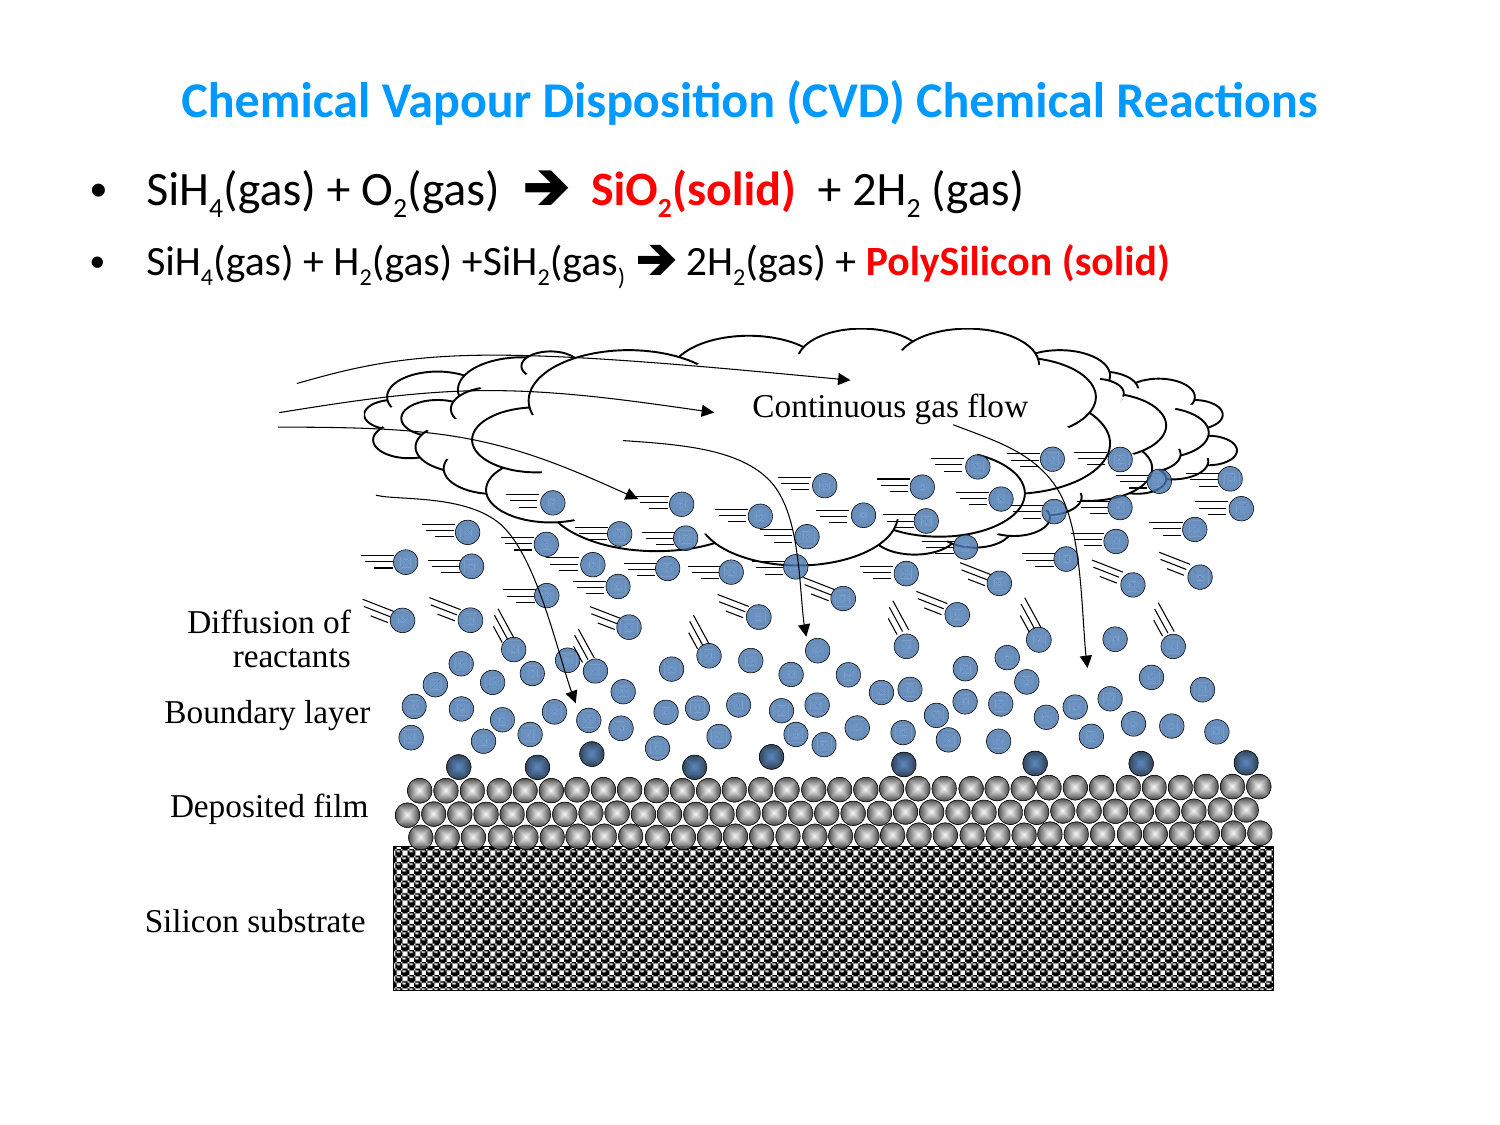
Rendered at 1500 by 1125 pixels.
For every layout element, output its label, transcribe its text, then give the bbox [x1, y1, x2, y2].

text_box [778, 662, 804, 687]
text_box [539, 583, 560, 608]
text_box [655, 556, 680, 581]
text_box [798, 554, 809, 578]
text_box [517, 722, 543, 747]
text_box [1147, 469, 1172, 494]
text_box [836, 662, 861, 688]
text_box [988, 691, 1014, 717]
text_box [1107, 447, 1133, 472]
text_box [1160, 634, 1186, 659]
chart [1070, 565, 1078, 572]
text_box [501, 637, 527, 662]
text_box [616, 614, 642, 640]
text_box [534, 588, 544, 608]
text_box [659, 656, 684, 682]
text_box Deposited film [155, 782, 425, 833]
text_box [891, 752, 917, 777]
chart [363, 356, 1075, 572]
text_box [670, 755, 707, 803]
text_box [965, 454, 991, 480]
text_box [1204, 719, 1230, 745]
text_box [706, 724, 732, 749]
text_box Silicon substrate [129, 897, 381, 947]
chart [363, 328, 1249, 572]
text_box [890, 720, 916, 745]
text_box [851, 502, 876, 528]
text_box [486, 778, 512, 803]
text_box [1168, 774, 1219, 800]
title Chemical Vapour Disposition (CVD) Chemical Reactions [0, 45, 1500, 150]
text_box [1102, 626, 1128, 652]
text_box [1187, 564, 1213, 590]
text_box [986, 728, 1011, 754]
text_box [390, 608, 415, 633]
text_box [534, 532, 559, 557]
text_box [944, 602, 970, 627]
text_box [455, 520, 480, 545]
text_box [738, 648, 764, 673]
text_box [722, 777, 747, 803]
text_box [696, 643, 722, 669]
text_box [579, 741, 605, 767]
text_box [1159, 713, 1185, 739]
text_box [1217, 466, 1243, 492]
text_box [669, 491, 694, 517]
text_box [423, 672, 448, 698]
text_box [583, 658, 608, 684]
text_box [726, 692, 751, 718]
text_box [1229, 496, 1254, 521]
text_box [513, 755, 550, 803]
text_box [958, 775, 1062, 801]
text_box [1234, 750, 1259, 776]
text_box [1014, 669, 1040, 695]
text_box [480, 670, 505, 695]
text_box [748, 503, 773, 529]
text_box [1107, 495, 1133, 520]
text_box [673, 525, 698, 551]
text_box [914, 508, 939, 534]
text_box [458, 607, 483, 633]
text_box [952, 689, 978, 715]
text_box Boundary layer [149, 688, 386, 738]
text_box [555, 652, 564, 673]
text_box [869, 680, 894, 705]
text_box Diffusion of reactants [74, 598, 366, 682]
text_box [894, 561, 919, 587]
text_box [783, 722, 809, 747]
text_box [987, 571, 1012, 596]
text_box [1053, 546, 1077, 572]
text_box [1040, 446, 1065, 472]
text_box [894, 633, 919, 659]
text_box [402, 694, 427, 719]
text_box [853, 776, 904, 802]
text_box [769, 698, 794, 724]
text_box [746, 604, 772, 630]
text_box [605, 574, 631, 599]
text_box [924, 703, 949, 728]
text_box [560, 647, 580, 673]
text_box [1026, 627, 1052, 653]
text_box [448, 651, 474, 677]
text_box [953, 534, 978, 560]
text_box [805, 638, 830, 664]
text_box [1190, 677, 1215, 703]
text_box [936, 727, 961, 753]
text_box [607, 521, 633, 547]
text_box [1182, 517, 1208, 542]
text_box [804, 692, 830, 718]
text_box [759, 744, 784, 770]
text_box [783, 554, 799, 580]
text_box [844, 715, 870, 741]
text_box [1120, 572, 1146, 598]
text_box [644, 778, 669, 803]
text_box [718, 559, 744, 585]
text_box [795, 524, 820, 549]
text_box [994, 645, 1020, 670]
text_box [1128, 751, 1154, 777]
text_box [811, 732, 837, 757]
text_box [610, 679, 636, 704]
text_box [398, 725, 424, 751]
text_box [1103, 529, 1129, 554]
text_box [1116, 775, 1141, 800]
text_box [608, 715, 634, 741]
text_box [540, 490, 566, 516]
text_box [953, 656, 978, 682]
text_box [812, 473, 837, 498]
text_box [1034, 705, 1059, 730]
text_box [1022, 751, 1048, 776]
list SiH4(gas) + O2(gas)  SiO2(solid) + 2H2 (gas) SiH4(gas) + H2(gas) +SiH2(gas)  2H2(gas) + PolySilicon (solid) [74, 149, 1450, 1113]
text_box [520, 661, 545, 686]
text_box [580, 552, 606, 577]
text_box [1139, 665, 1164, 690]
text_box [542, 699, 567, 725]
text_box [645, 735, 670, 761]
text_box [459, 553, 484, 579]
text_box Continuous gas flow [737, 382, 1044, 433]
text_box [685, 695, 710, 721]
text_box [393, 754, 1274, 991]
text_box [1079, 724, 1104, 749]
text_box [449, 696, 474, 722]
text_box [653, 700, 679, 725]
text_box [490, 707, 515, 733]
text_box [696, 778, 721, 803]
text_box [1097, 686, 1123, 712]
text_box [801, 777, 852, 802]
text_box [576, 708, 602, 733]
text_box [1121, 711, 1146, 737]
text_box [1062, 694, 1088, 720]
text_box [1142, 775, 1167, 800]
text_box [897, 677, 923, 702]
text_box [471, 728, 496, 754]
text_box [830, 586, 856, 611]
text_box [910, 474, 935, 500]
text_box [988, 486, 1014, 512]
text_box [393, 549, 418, 575]
text_box [1041, 499, 1067, 524]
